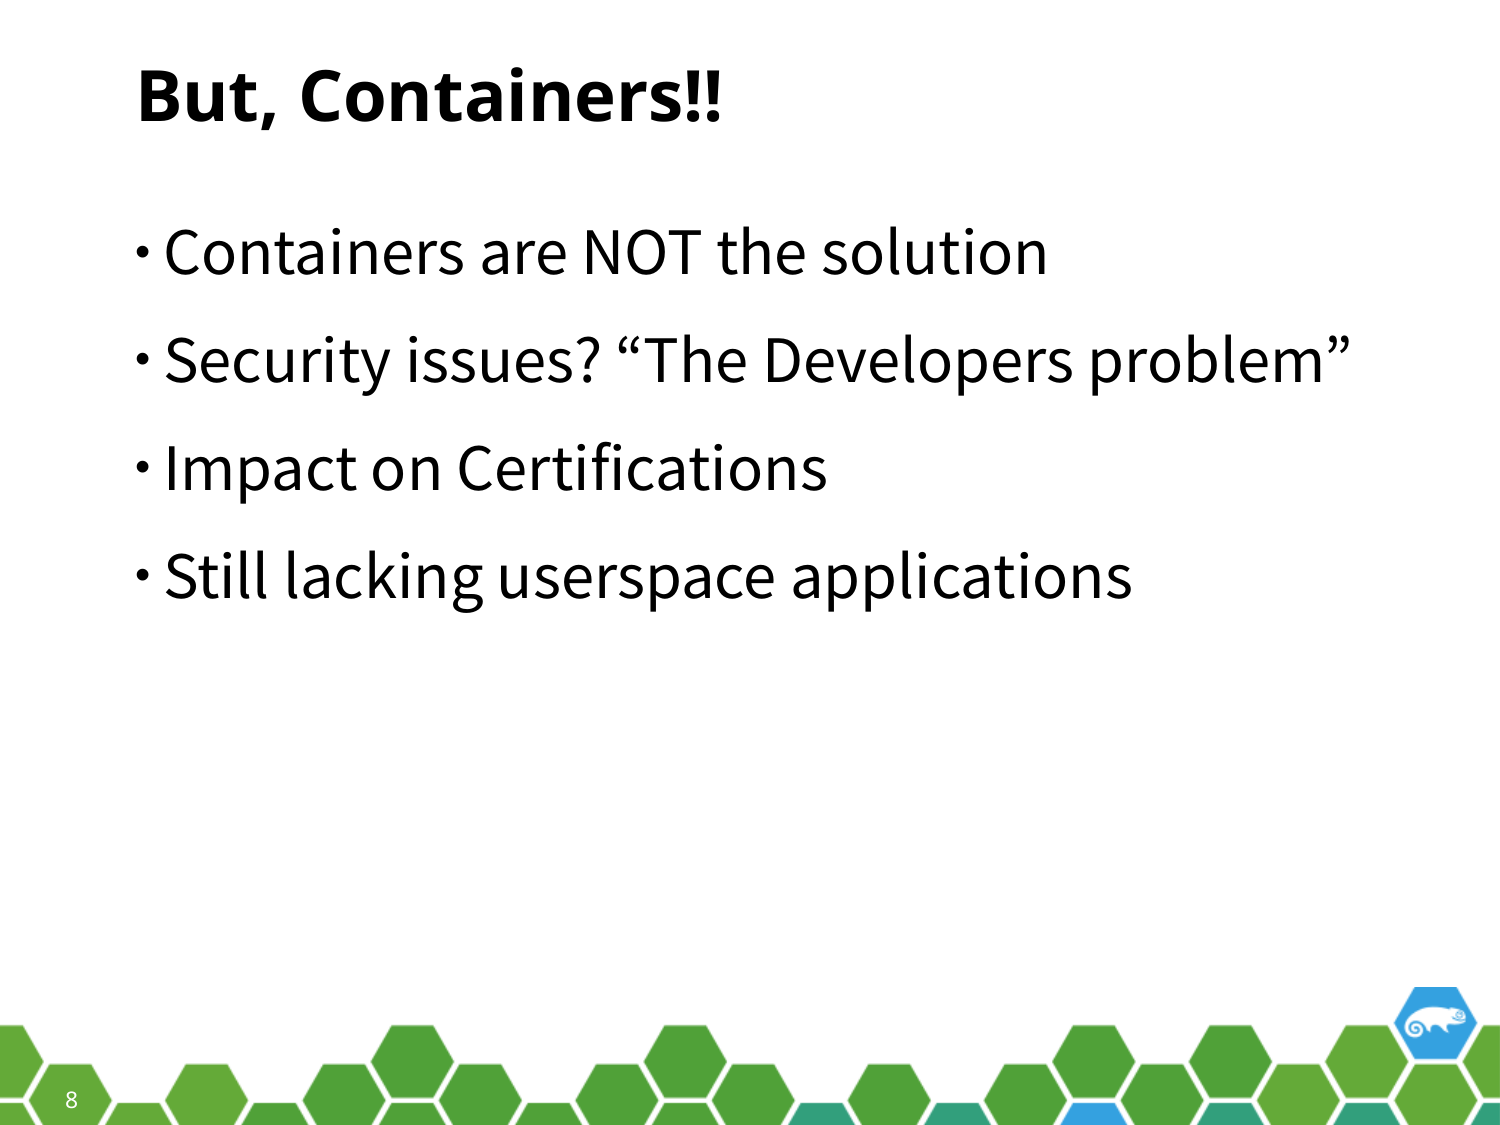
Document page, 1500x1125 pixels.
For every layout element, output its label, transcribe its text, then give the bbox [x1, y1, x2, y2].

list Containers are NOT the solution Security issues? “The Developers problem” Impact on Certifications Still lacking userspace applications [135, 208, 1372, 988]
picture [0, 987, 1500, 1125]
title But, Containers!! [135, 12, 1372, 175]
